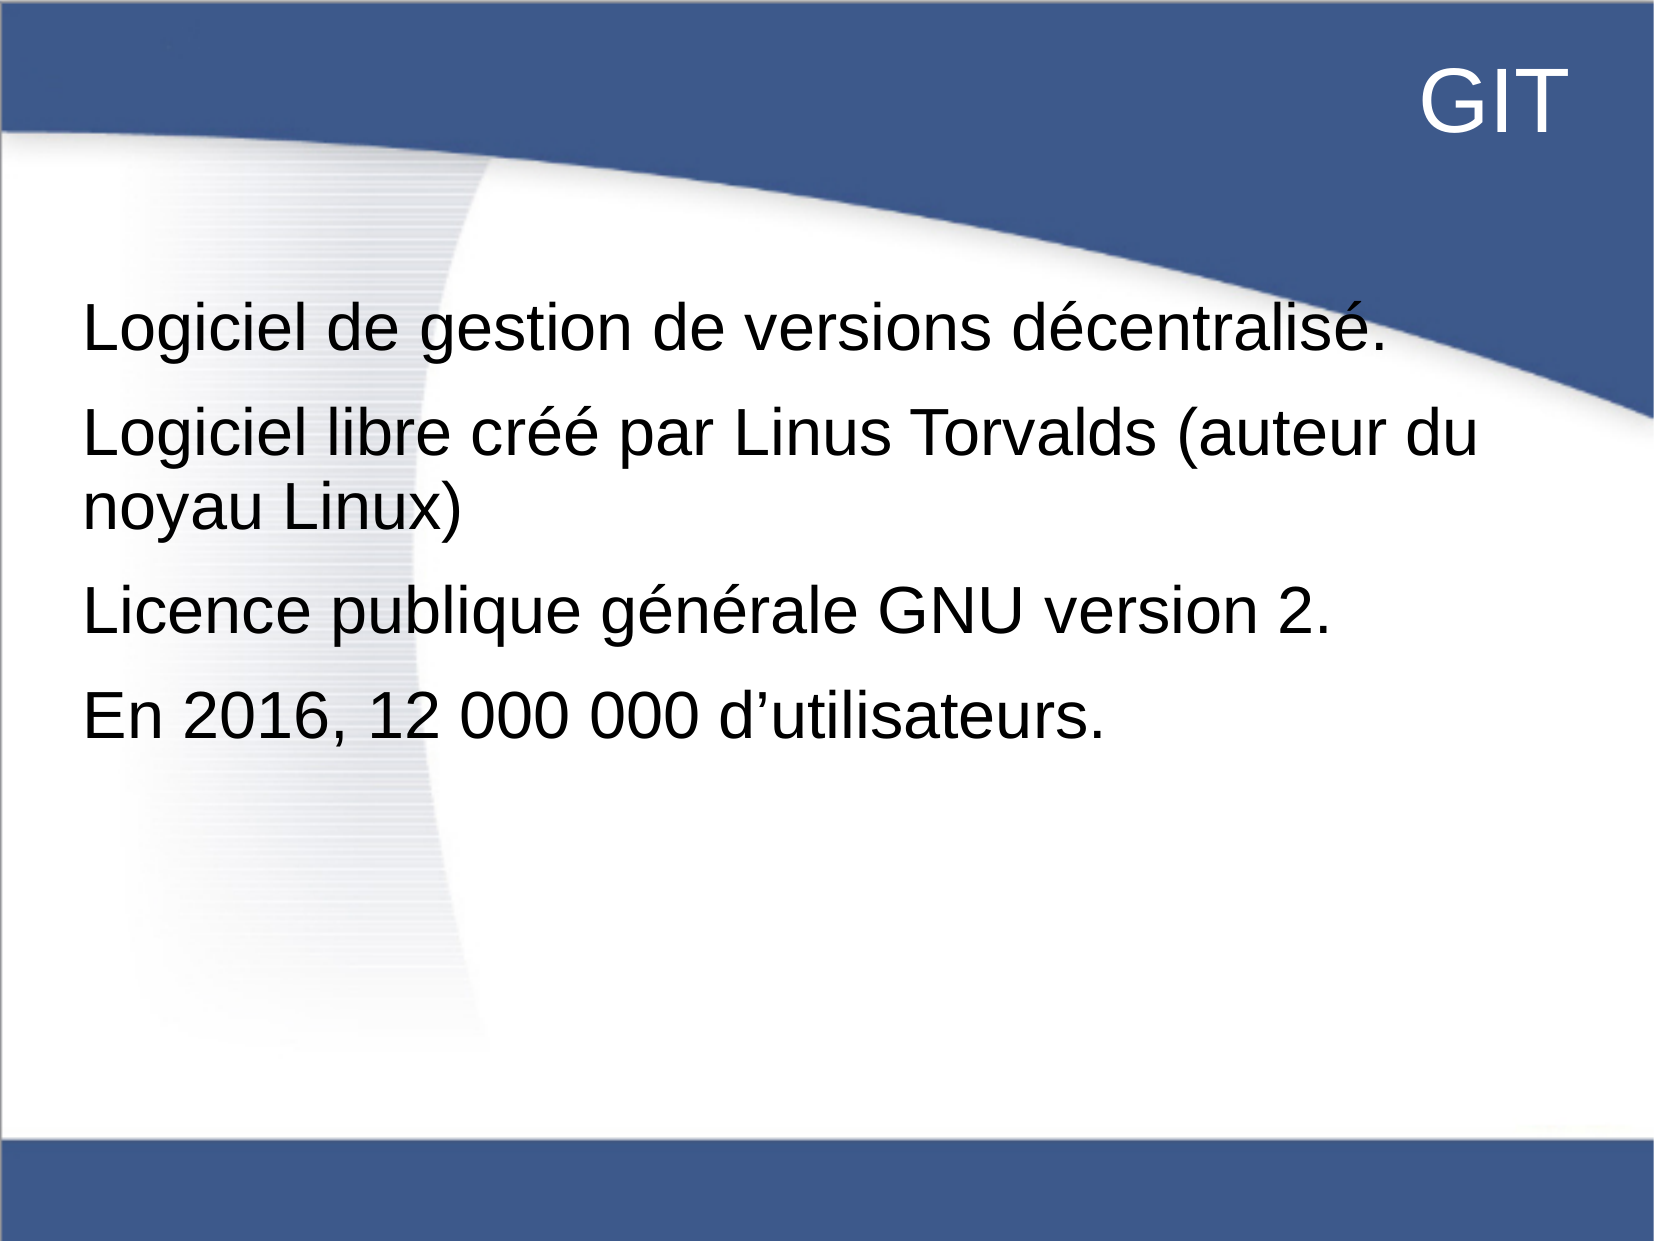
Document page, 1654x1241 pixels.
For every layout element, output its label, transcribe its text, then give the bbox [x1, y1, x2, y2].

title GIT [82, 49, 1571, 257]
list Logiciel de gestion de versions décentralisé. Logiciel libre créé par Linus Torvalds (auteur du noyau Linux) Licence publique générale GNU version 2. En 2016, 12 000 000 d’utilisateurs. [82, 290, 1571, 1010]
picture [0, 0, 1654, 1241]
